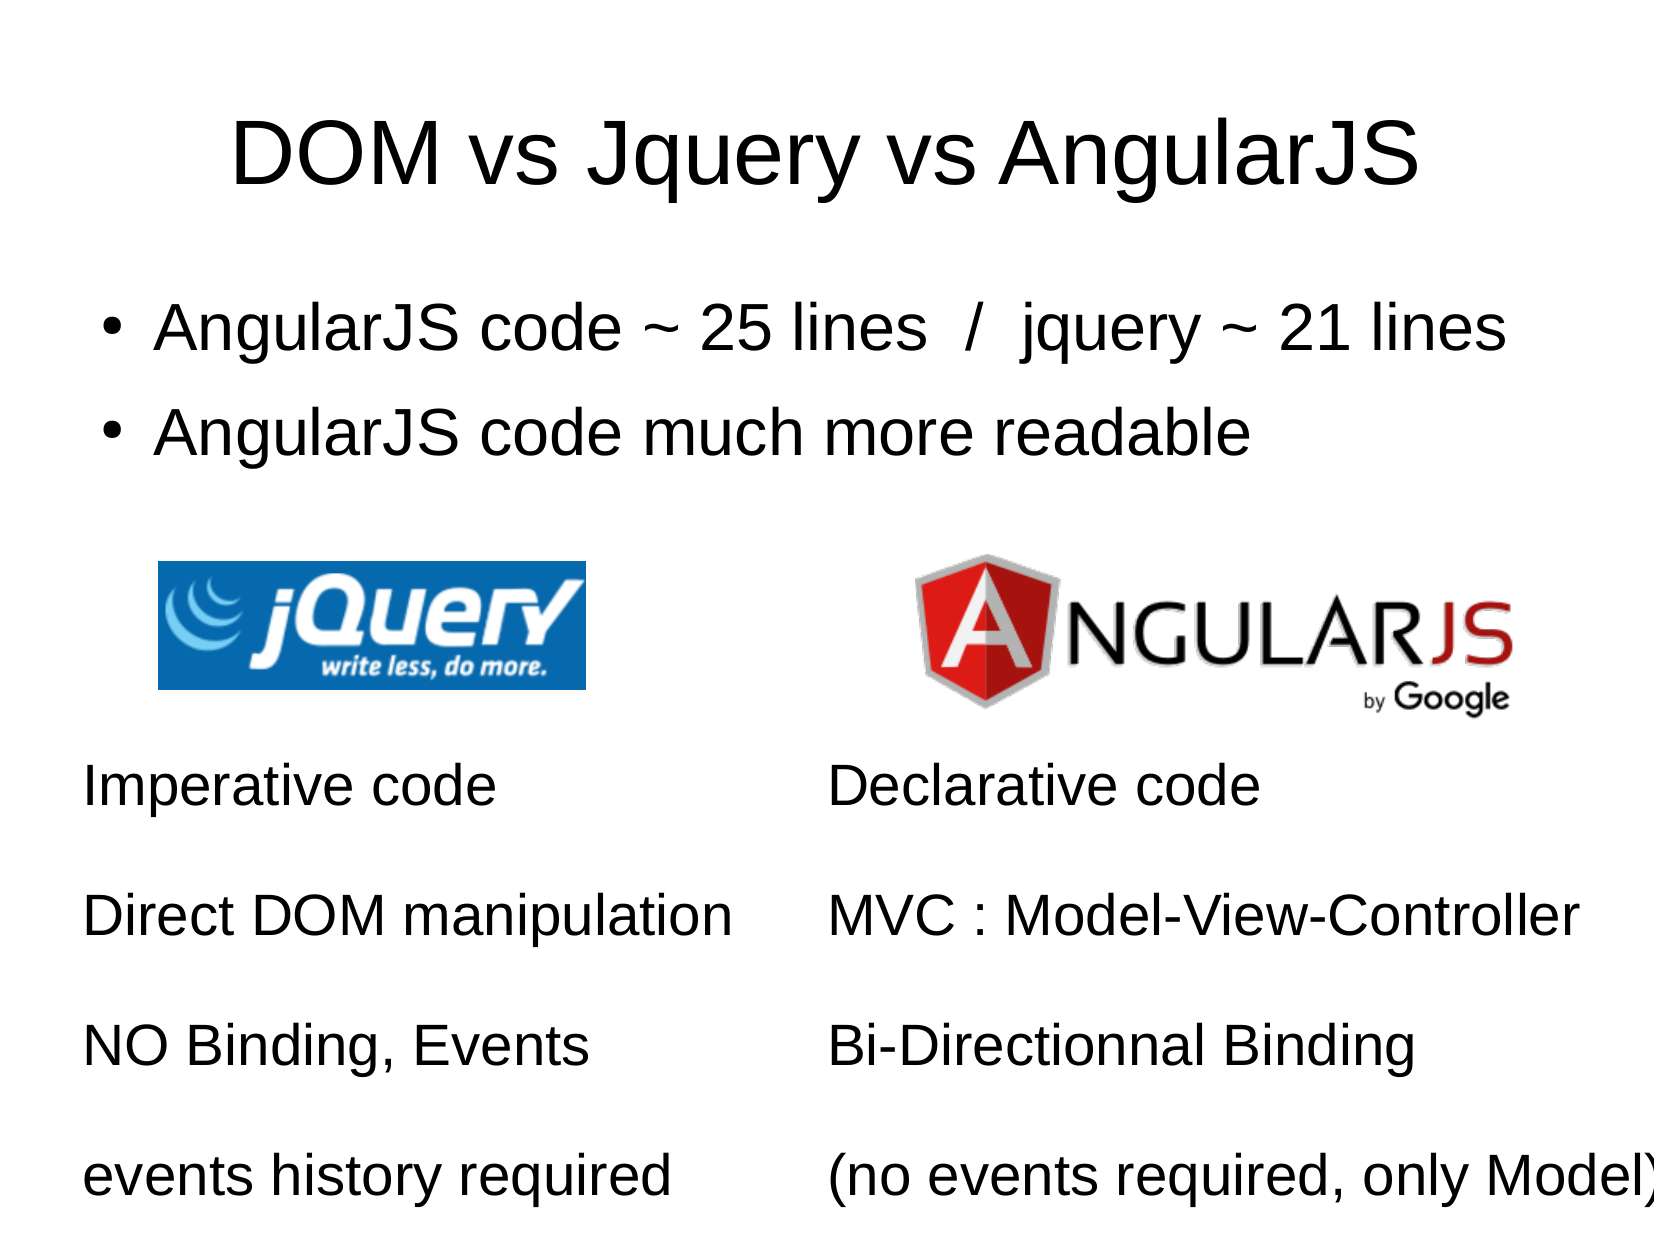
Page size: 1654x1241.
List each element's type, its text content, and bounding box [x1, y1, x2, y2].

picture [158, 561, 586, 691]
title DOM vs Jquery vs AngularJS [82, 49, 1571, 257]
picture [915, 554, 1514, 724]
text_box Imperative code Direct DOM manipulation NO Binding, Events events history required [67, 745, 750, 1216]
list AngularJS code ~ 25 lines / jquery ~ 21 lines AngularJS code much more readable [82, 290, 1571, 511]
text_box Declarative code MVC : Model-View-Controller Bi-Directionnal Binding (no events required, only Model) [812, 745, 1654, 1216]
